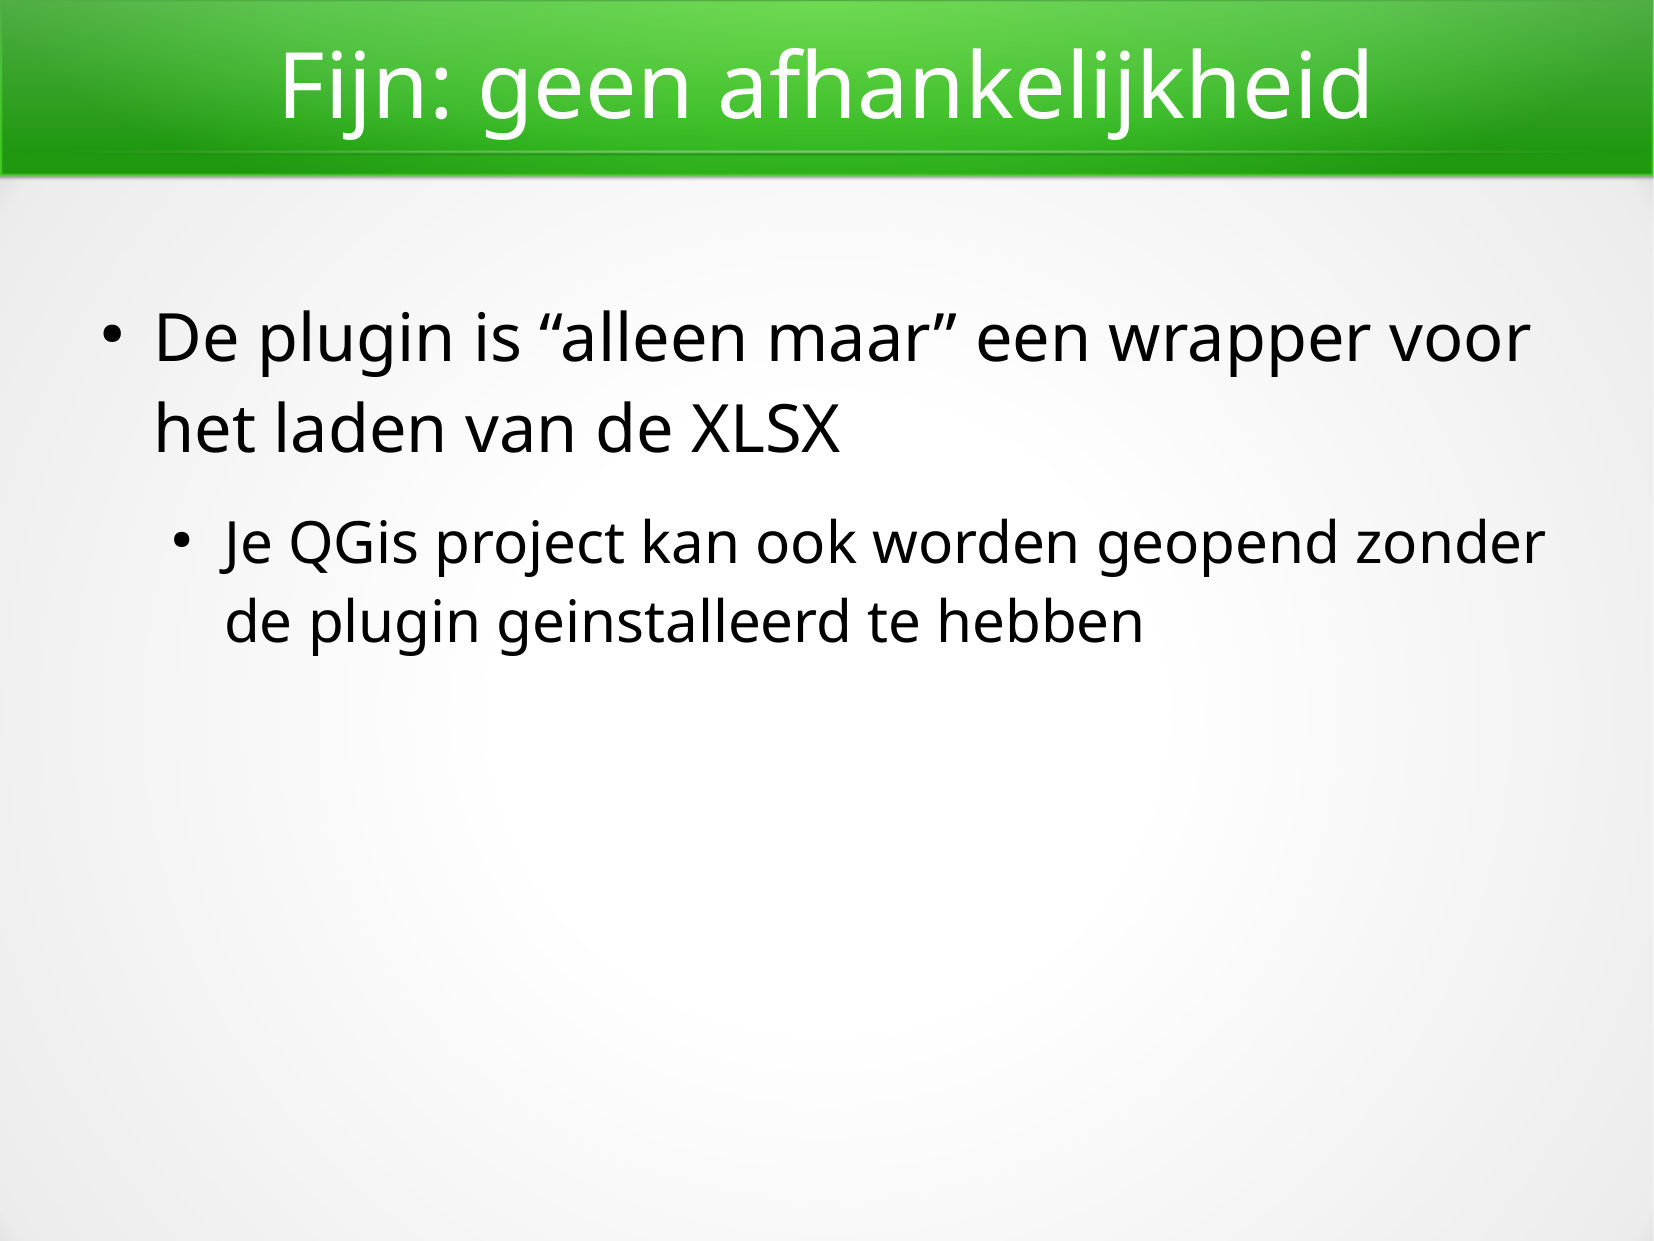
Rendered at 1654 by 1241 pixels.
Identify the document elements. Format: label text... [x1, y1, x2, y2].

list De plugin is “alleen maar” een wrapper voor het laden van de XLSX Je QGis project kan ook worden geopend zonder de plugin geinstalleerd te hebben [82, 290, 1571, 1010]
title Fijn: geen afhankelijkheid [82, 11, 1571, 154]
picture [0, 0, 1654, 1241]
